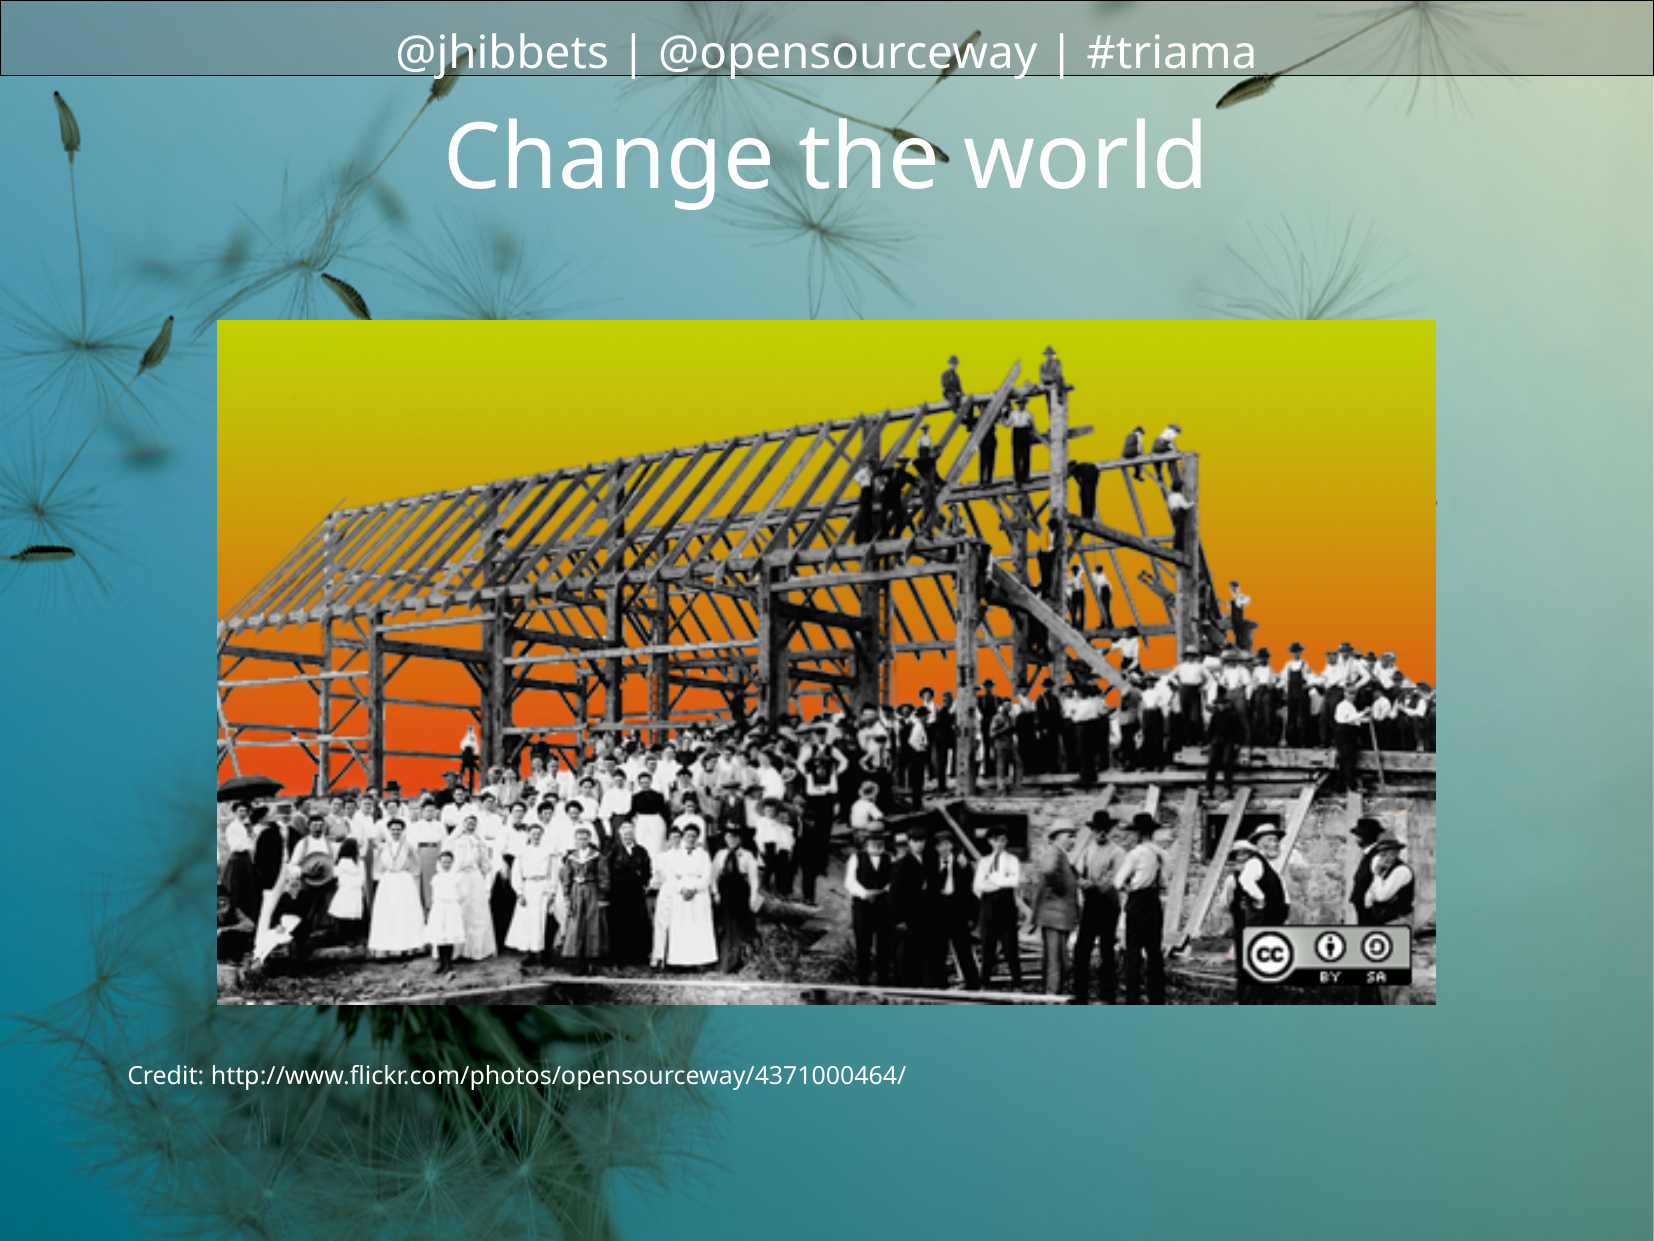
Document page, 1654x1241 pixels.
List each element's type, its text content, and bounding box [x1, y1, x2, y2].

title Change the world [82, 49, 1571, 257]
text_box Credit: http://www.flickr.com/photos/opensourceway/4371000464/ [112, 1050, 935, 1091]
picture [0, 76, 1654, 1241]
